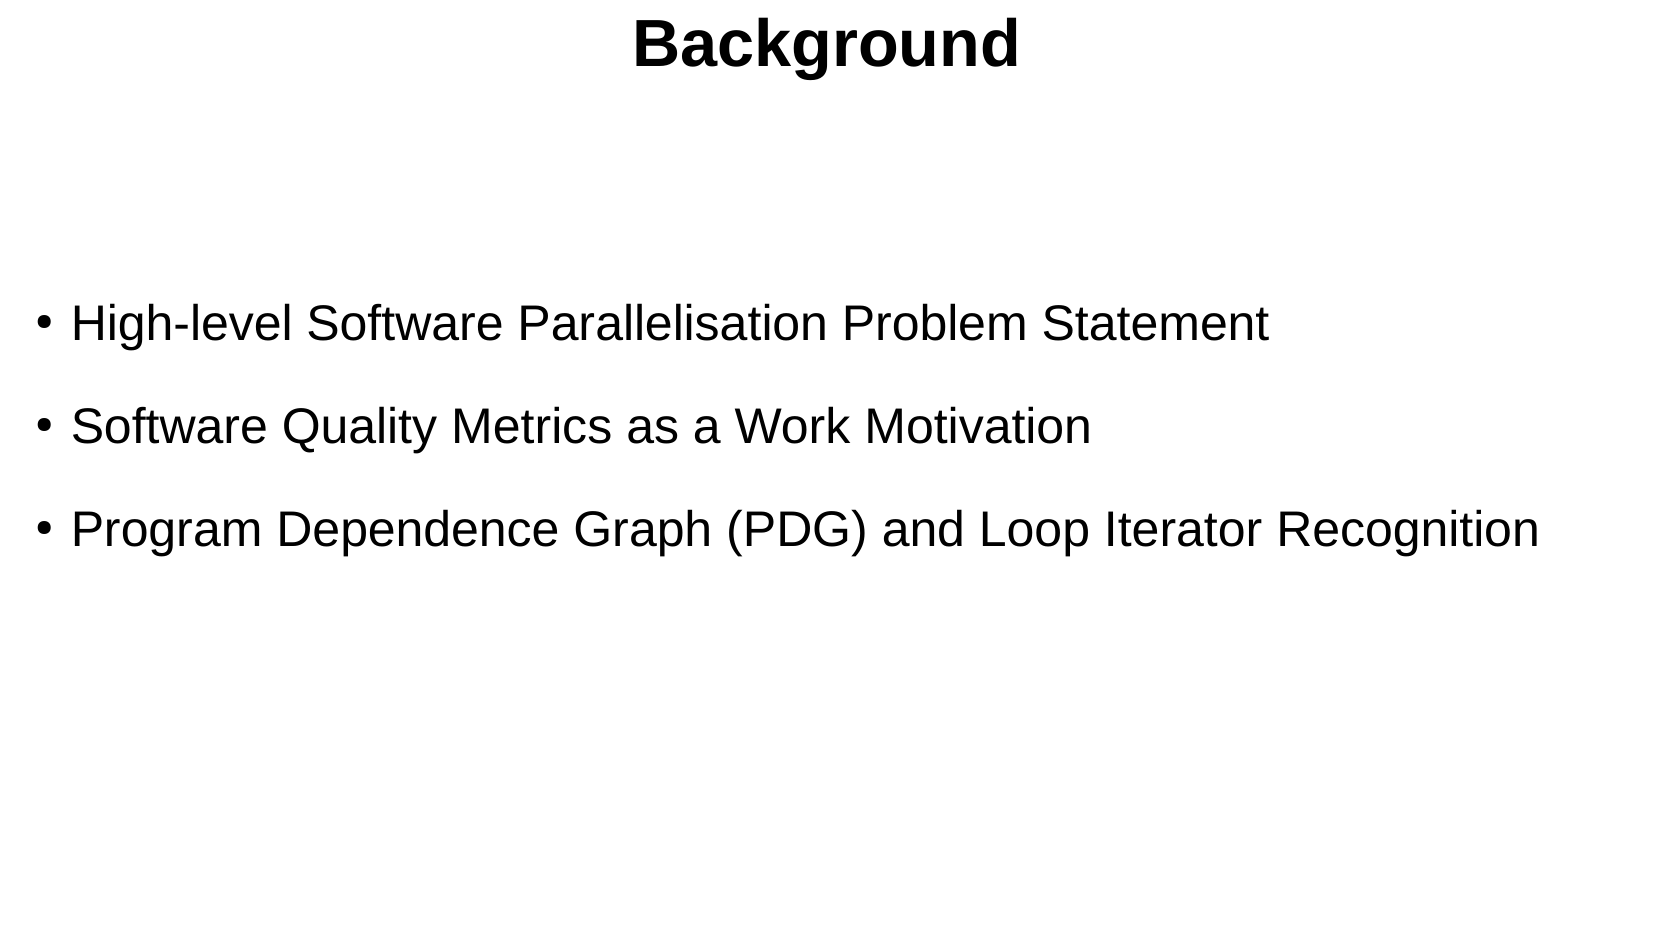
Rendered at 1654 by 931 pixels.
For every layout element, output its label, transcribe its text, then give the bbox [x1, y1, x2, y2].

title Background [0, 3, 1654, 83]
subtitle High-level Software Parallelisation Problem Statement Software Quality Metrics as a Work Motivation Program Dependence Graph (PDG) and Loop Iterator Recognition [35, 295, 1619, 674]
